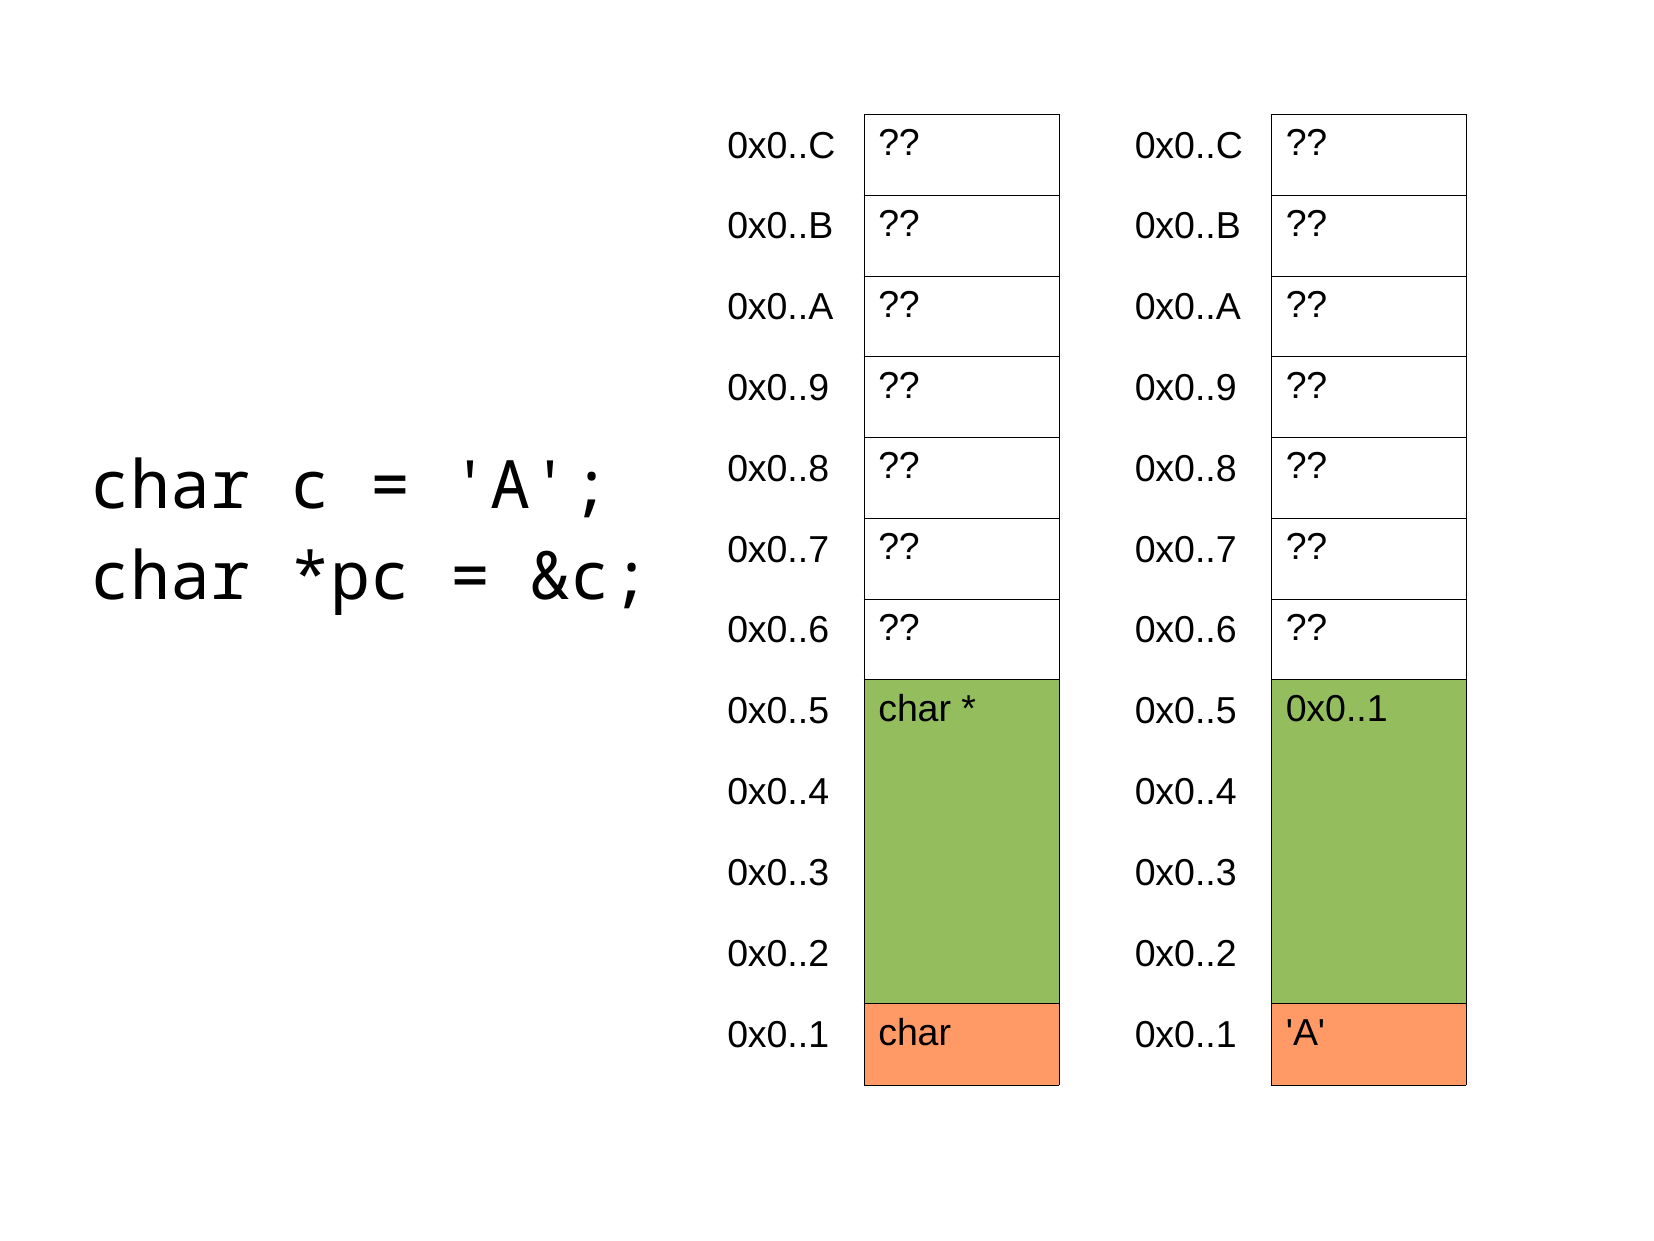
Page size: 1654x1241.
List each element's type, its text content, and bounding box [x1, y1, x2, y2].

table_cell ?? [908, 617, 914, 628]
table_cell 0x0..B [1120, 197, 1315, 278]
table_cell 0x0..5 [713, 682, 908, 763]
table_cell 0x0..3 [713, 844, 908, 924]
table_cell ?? [1315, 357, 1466, 437]
table_cell ?? [908, 213, 914, 224]
table_cell ?? [908, 455, 914, 466]
table_header ?? [865, 115, 1059, 195]
table_cell 0x0..B [713, 197, 908, 278]
table_cell 0x0..3 [1120, 844, 1315, 924]
table_cell [908, 841, 1059, 922]
table_cell 0x0..7 [713, 520, 908, 601]
table_cell char [908, 1004, 1059, 1085]
table_cell [908, 922, 1059, 1003]
table_cell [1315, 841, 1466, 922]
table_cell ?? [908, 600, 1059, 679]
table_cell ?? [908, 277, 1059, 356]
table_cell 0x0..1 [1120, 1006, 1315, 1088]
table_cell 0x0..1 [713, 1006, 908, 1088]
table_header ?? [1315, 132, 1322, 144]
table_header 0x0..C [1120, 116, 1315, 197]
table_cell ?? [1315, 600, 1466, 679]
table_cell 0x0..6 [713, 601, 908, 682]
table_cell ?? [908, 294, 914, 305]
table_cell 0x0..2 [713, 924, 908, 1006]
table_cell 0x0..A [1120, 278, 1315, 359]
table_cell ?? [908, 375, 914, 386]
table_cell 0x0..8 [713, 440, 908, 520]
table_cell ?? [908, 196, 1059, 276]
table_cell 0x0..9 [1120, 359, 1315, 440]
table_cell 0x0..2 [1120, 924, 1315, 1006]
table_cell [1315, 760, 1466, 841]
table_header 0x0..C [713, 116, 908, 197]
table_cell ?? [1315, 617, 1322, 629]
text_box char c = 'A'; char *pc = &c; [75, 430, 666, 579]
table_cell 0x0..8 [1120, 440, 1315, 520]
table_cell ?? [1315, 196, 1466, 276]
table_cell ?? [1315, 519, 1466, 599]
table_cell 0x0..6 [1120, 601, 1315, 682]
table_cell ?? [1315, 438, 1466, 518]
table_cell 0x0..A [713, 278, 908, 359]
table_cell [1315, 922, 1466, 1003]
table_cell 0x0..9 [713, 359, 908, 440]
table_cell 0x0..4 [713, 763, 908, 844]
table_cell ?? [1315, 536, 1322, 548]
table_cell 0x0..5 [1120, 682, 1315, 763]
table_cell ?? [908, 357, 1059, 437]
table_cell ?? [1315, 455, 1322, 467]
table_cell ?? [1315, 375, 1322, 387]
table_cell ?? [1315, 277, 1466, 356]
table_cell 'A' [1315, 1004, 1466, 1085]
table_cell ?? [1315, 294, 1322, 306]
table_cell ?? [908, 519, 1059, 599]
table_header ?? [1272, 115, 1466, 195]
table_cell ?? [1315, 213, 1322, 225]
table_cell ?? [908, 438, 1059, 518]
table_header ?? [908, 132, 914, 143]
table_cell char * [908, 680, 1059, 760]
table_cell 0x0..7 [1120, 520, 1315, 601]
table_cell 0x0..4 [1120, 763, 1315, 844]
table_cell 0x0..1 [1315, 680, 1466, 760]
table_cell [908, 760, 1059, 841]
table_cell ?? [908, 536, 914, 547]
